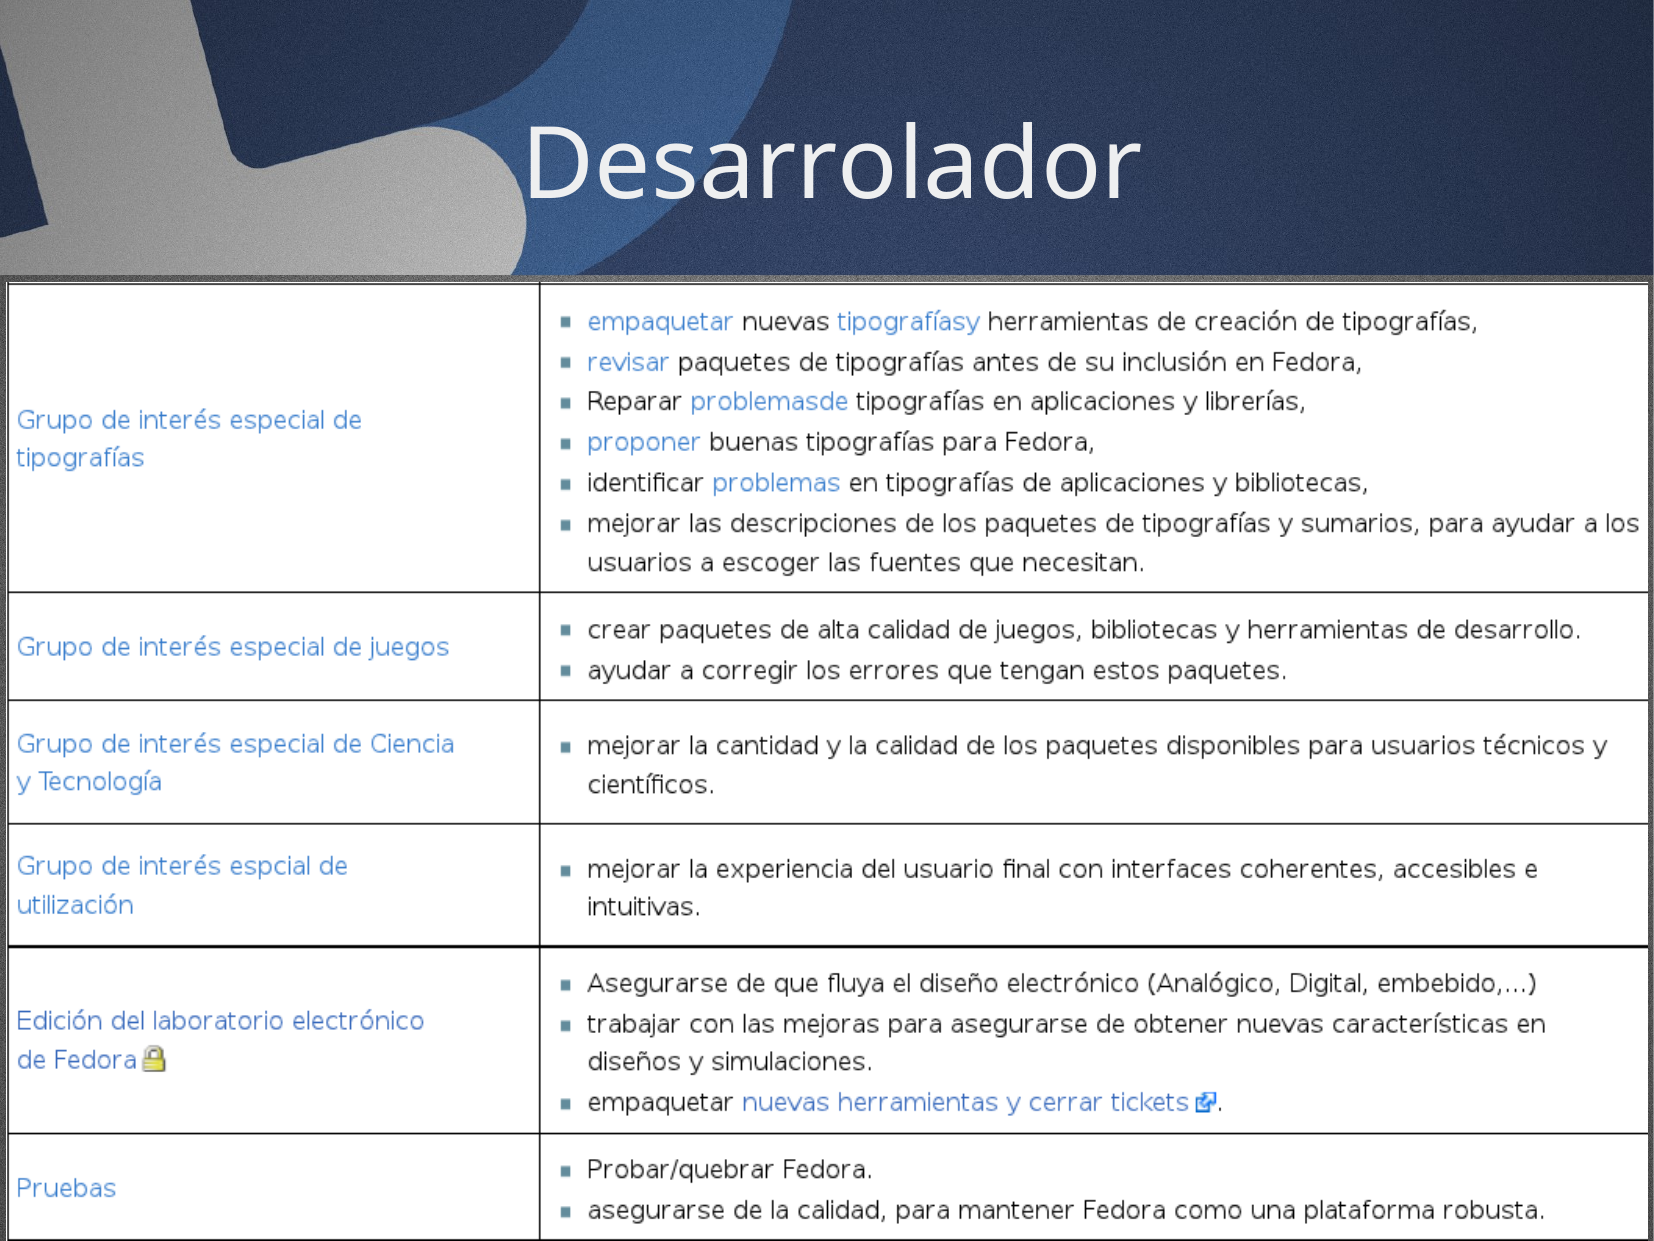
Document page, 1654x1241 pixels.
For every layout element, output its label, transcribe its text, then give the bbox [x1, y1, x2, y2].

text_box Desarrolador [88, 58, 1577, 266]
picture [0, 0, 1654, 1241]
